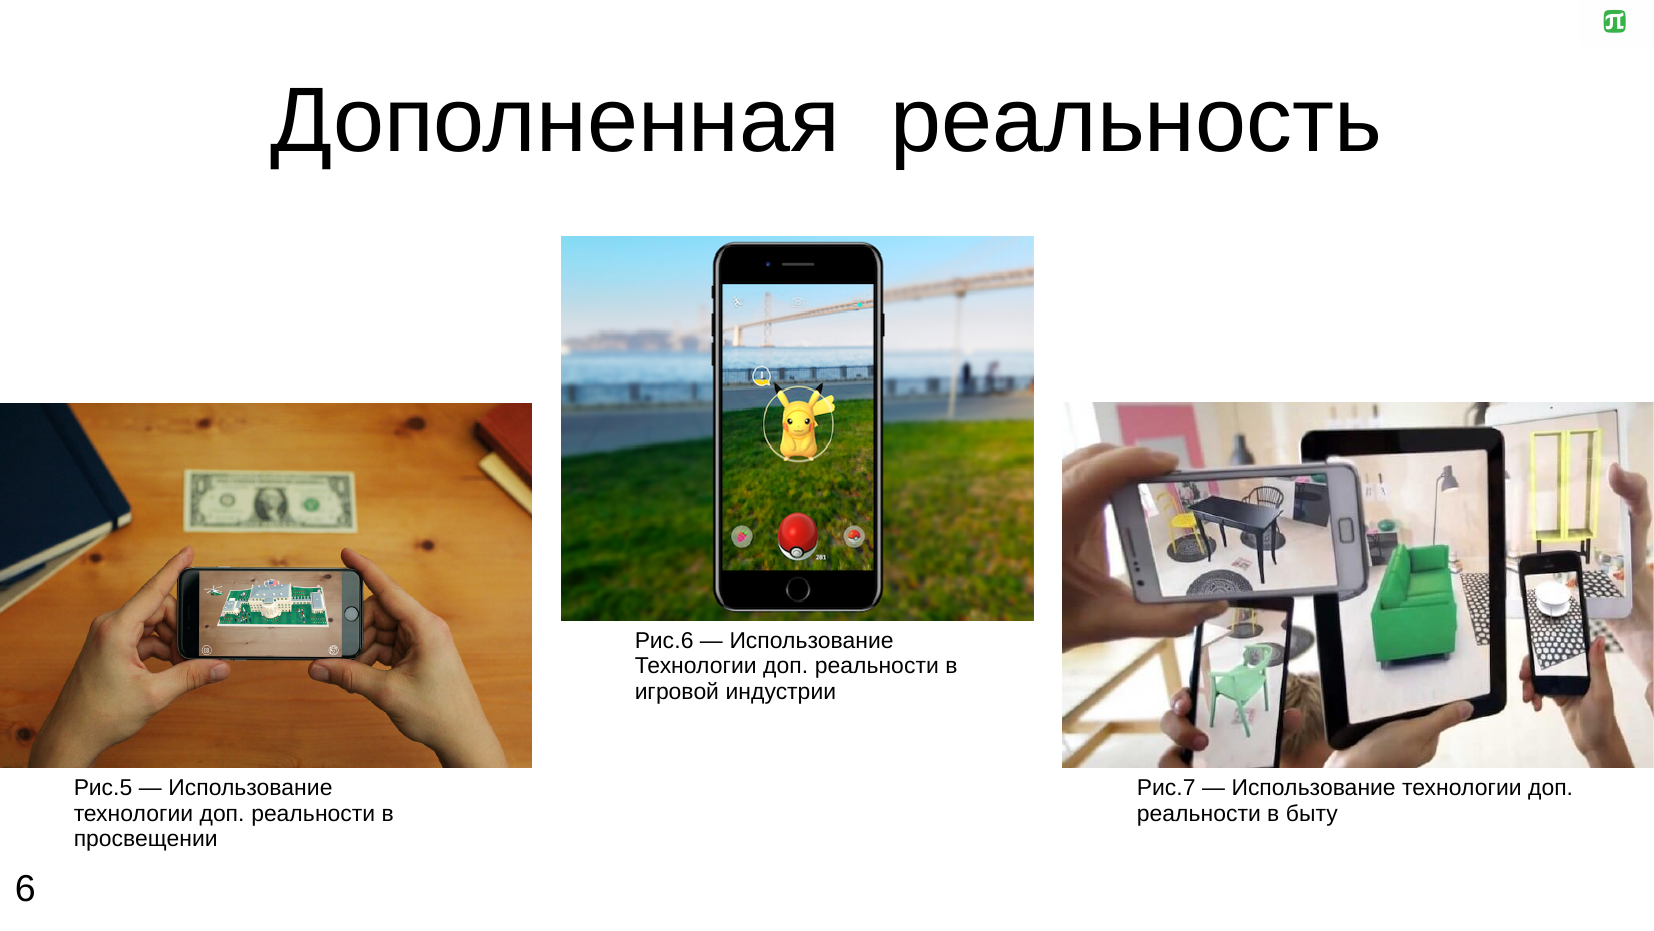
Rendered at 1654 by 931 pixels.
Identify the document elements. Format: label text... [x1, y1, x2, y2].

text_box Рис.6 — Использование Технологии доп. реальности в игровой индустрии [620, 620, 975, 712]
text_box Рис.7 — Использование технологии доп. реальности в быту [1122, 767, 1595, 834]
picture [0, 404, 532, 768]
title Дополненная реальность [82, 37, 1571, 193]
text_box [0, 860, 562, 931]
picture [1062, 402, 1654, 768]
picture [561, 236, 1034, 621]
picture [1579, 0, 1654, 46]
text_box Рис.5 — Использование технологии доп. реальности в просвещении [59, 767, 473, 860]
